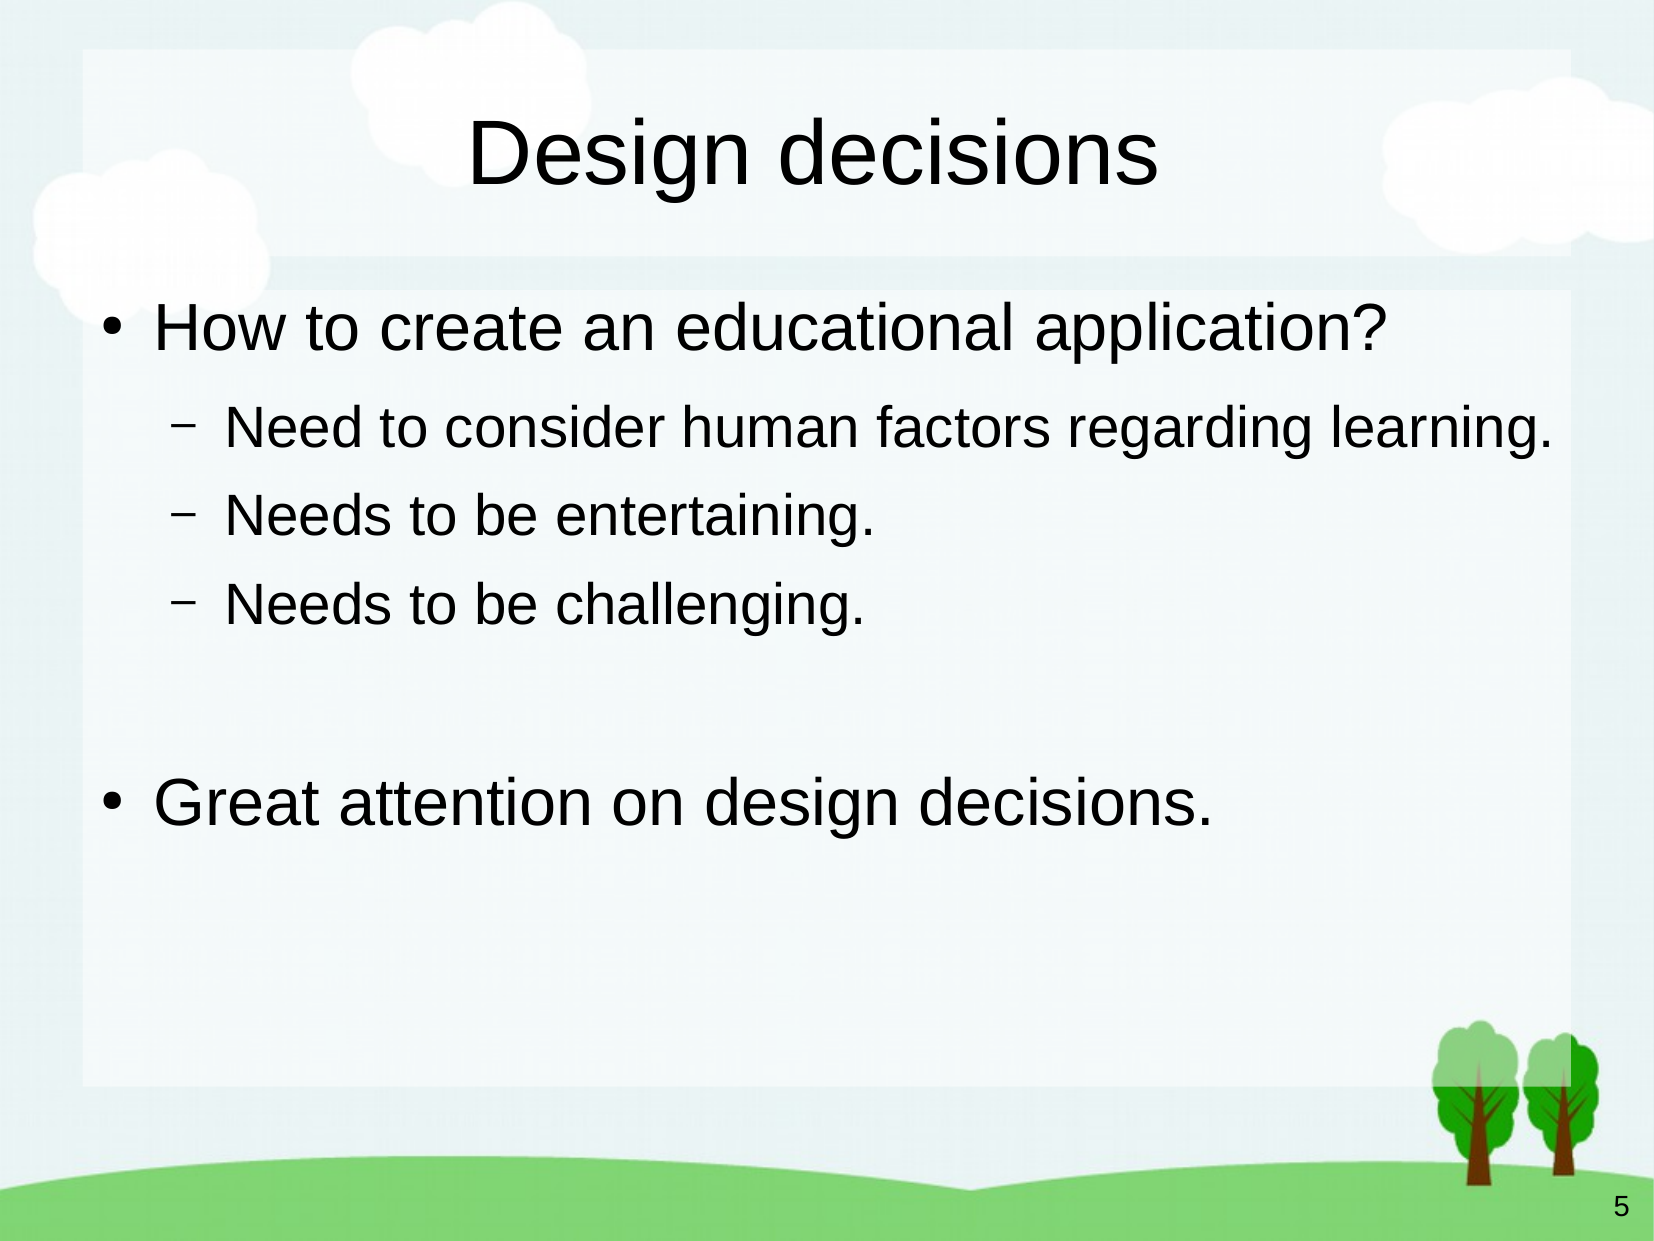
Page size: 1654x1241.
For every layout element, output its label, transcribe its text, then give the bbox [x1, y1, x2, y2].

picture [0, 0, 1654, 1241]
title Design decisions [82, 49, 1571, 257]
list How to create an educational application? Need to consider human factors regarding learning. Needs to be entertaining. Needs to be challenging. Great attention on design decisions. [82, 290, 1571, 1087]
